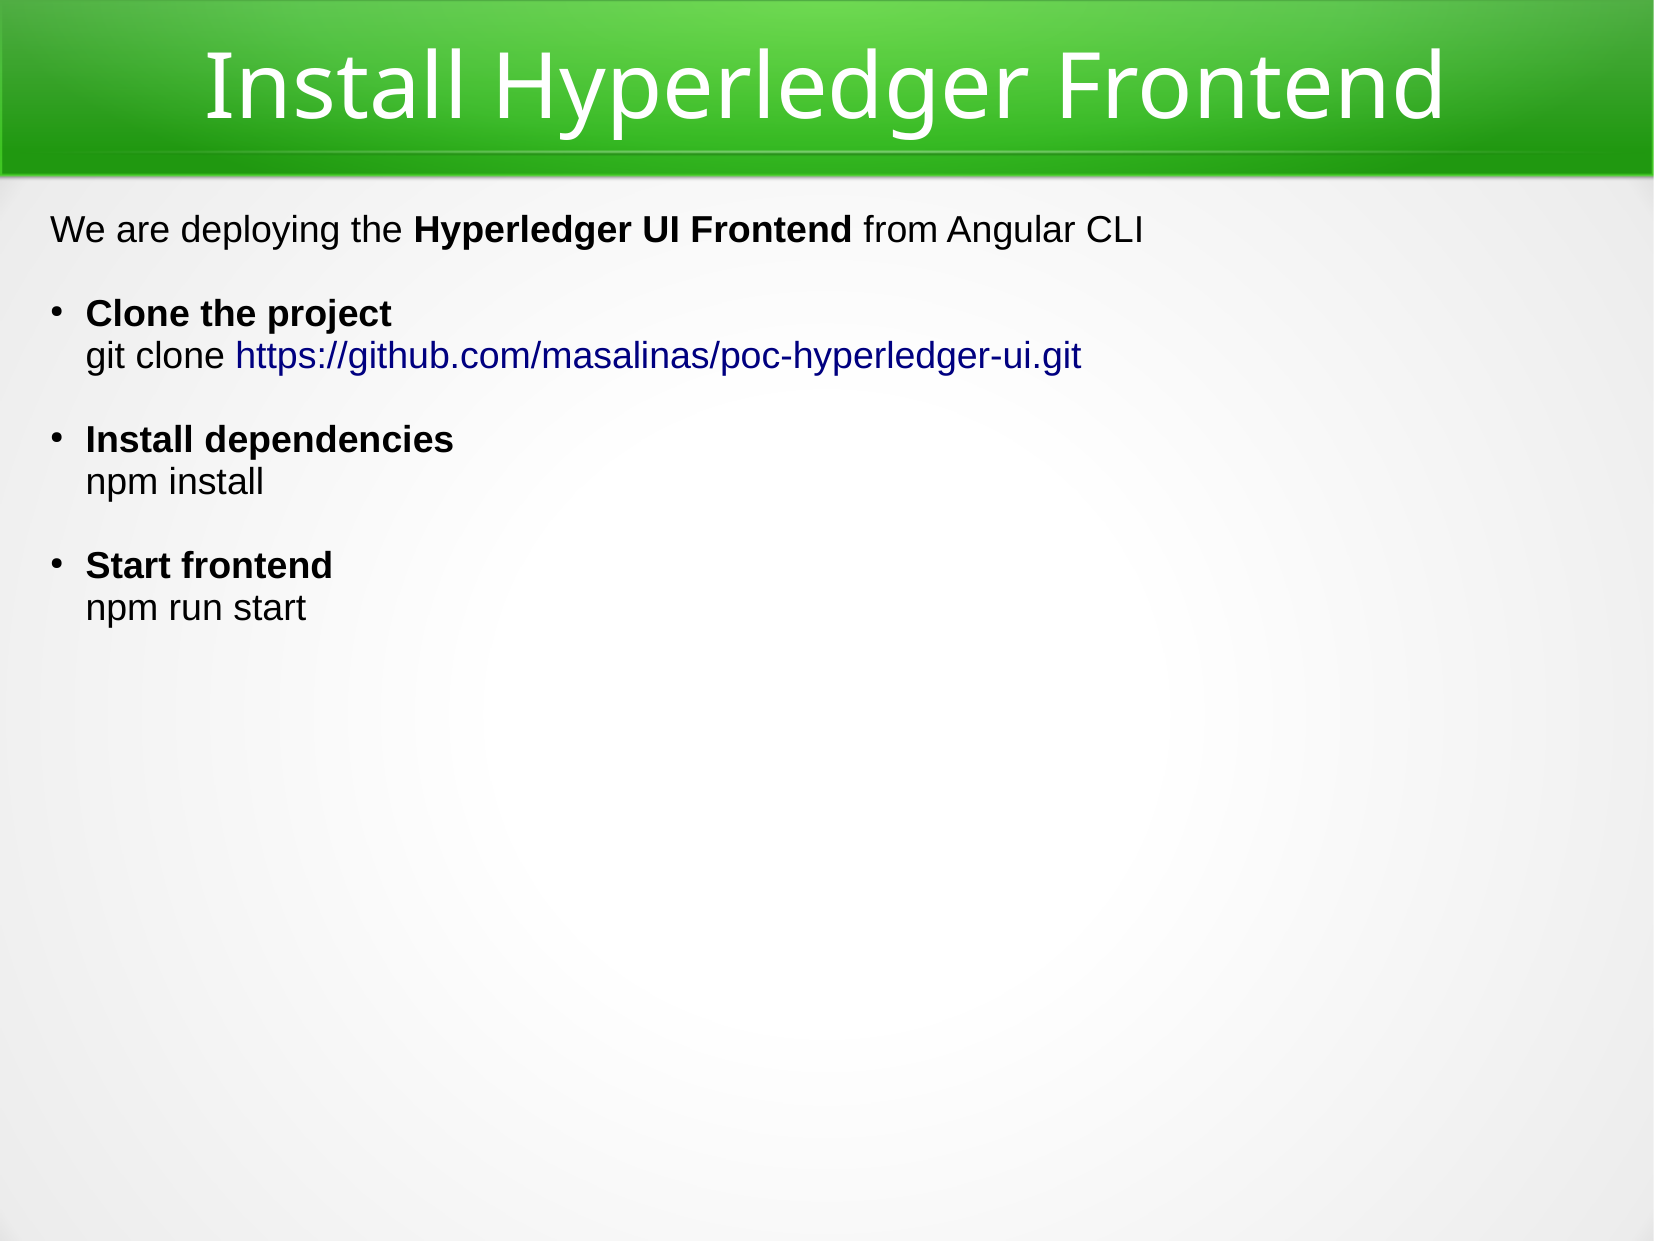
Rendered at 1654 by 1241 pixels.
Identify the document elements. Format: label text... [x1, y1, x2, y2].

title Install Hyperledger Frontend [82, 11, 1571, 154]
text_box We are deploying the Hyperledger UI Frontend from Angular CLI Clone the project git clone https://github.com/masalinas/poc-hyperledger-ui.git Install dependencies npm install Start frontend npm run start [35, 200, 1619, 720]
picture [0, 0, 1654, 1241]
